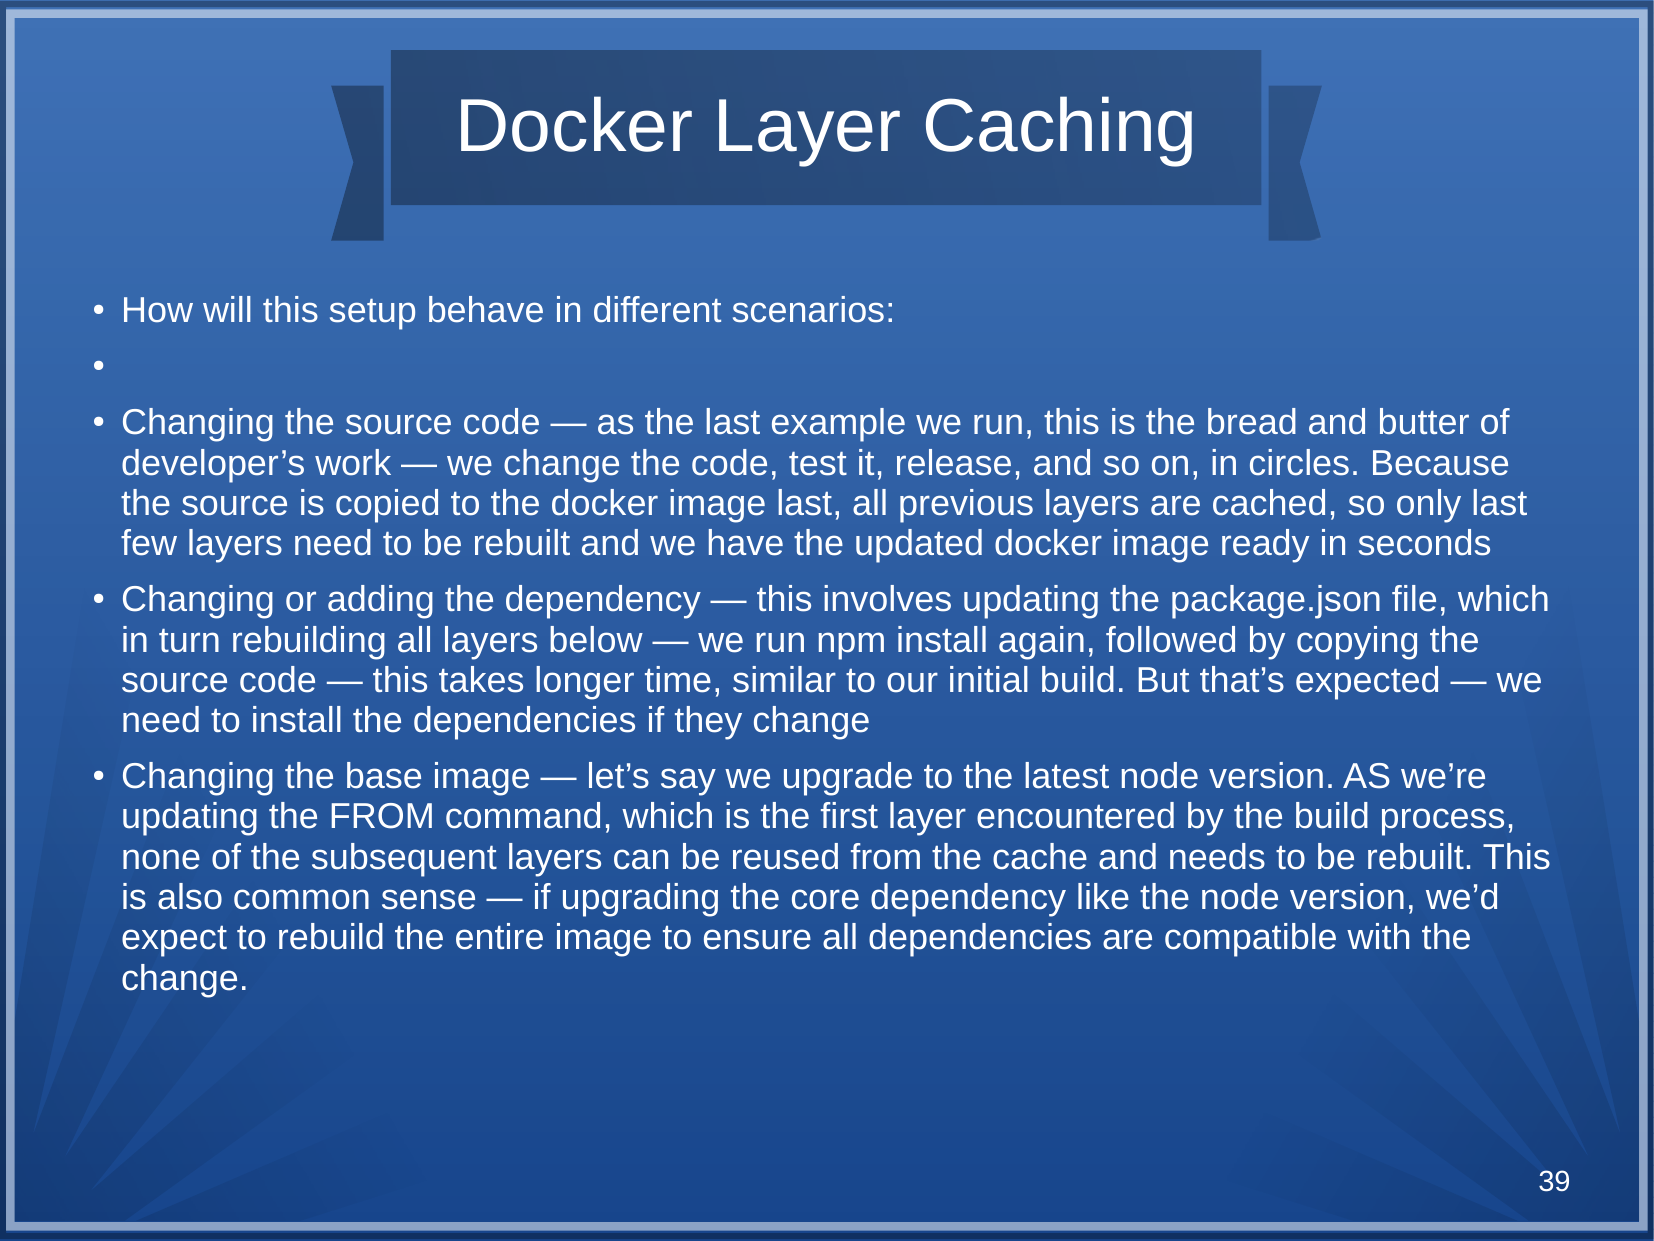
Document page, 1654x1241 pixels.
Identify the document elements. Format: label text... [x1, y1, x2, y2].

title Docker Layer Caching [389, 47, 1264, 205]
list How will this setup behave in different scenarios: Changing the source code — as the last example we run, this is the bread and butter of developer’s work — we change the code, test it, release, and so on, in circles. Because the source is copied to the docker image last, all previous layers are cached, so only last few layers need to be rebuilt and we have the updated docker image ready in seconds Changing or adding the dependency — this involves updating the package.json file, which in turn rebuilding all layers below — we run npm install again, followed by copying the source code — this takes longer time, similar to our initial build. But that’s expected — we need to install the dependencies if they change Changing the base image — let’s say we upgrade to the latest node version. AS we’re updating the FROM command, which is the first layer encountered by the build process, none of the subsequent layers can be reused from the cache and needs to be rebuilt. This is also common sense — if upgrading the core dependency like the node version, we’d expect to rebuild the entire image to ensure all dependencies are compatible with the change. [82, 290, 1571, 1010]
